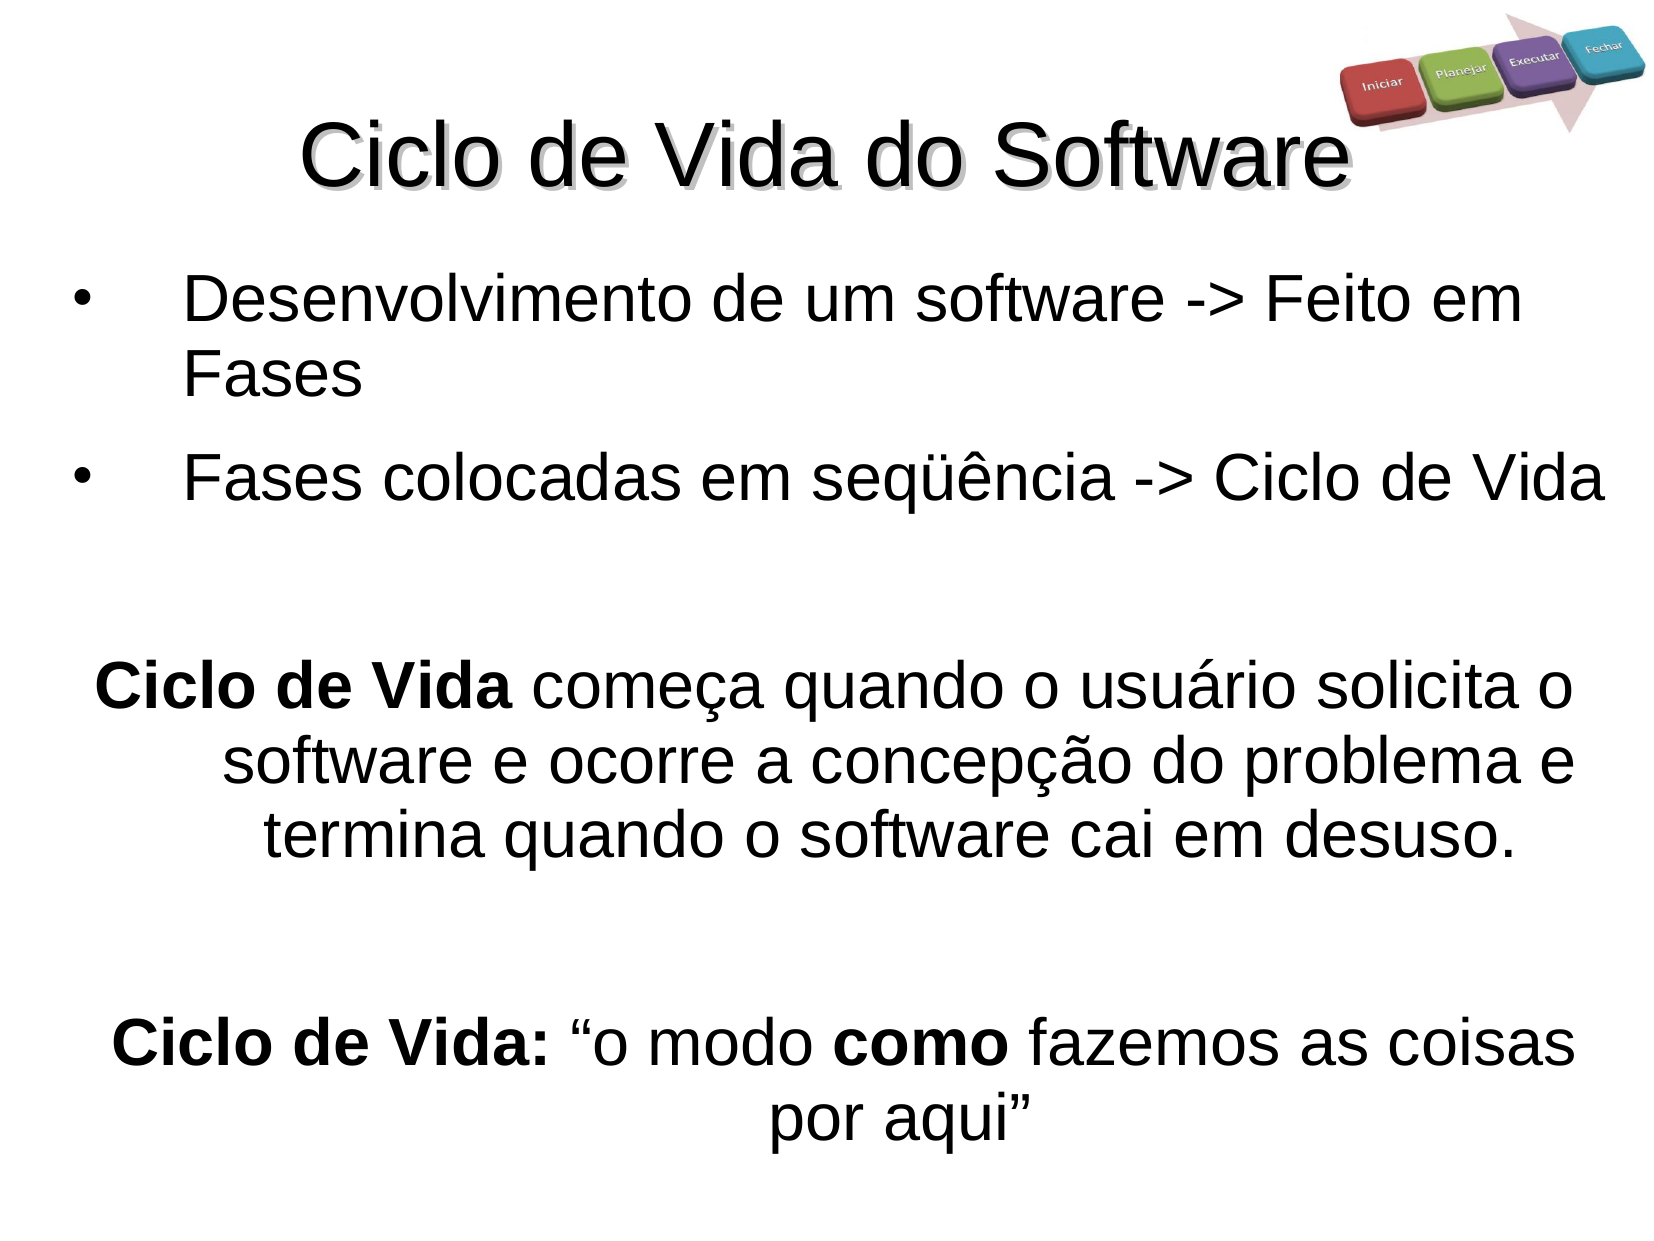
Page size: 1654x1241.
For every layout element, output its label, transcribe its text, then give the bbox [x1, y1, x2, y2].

text_box Desenvolvimento de um software -> Feito em Fases Fases colocadas em seqüência -> Ciclo de Vida Ciclo de Vida começa quando o usuário solicita o software e ocorre a concepção do problema e termina quando o software cai em desuso. Ciclo de Vida: “o modo como fazemos as coisas por aqui” [70, 253, 1619, 1164]
chart [1334, 13, 1647, 136]
title Ciclo de Vida do Software [82, 56, 1571, 249]
